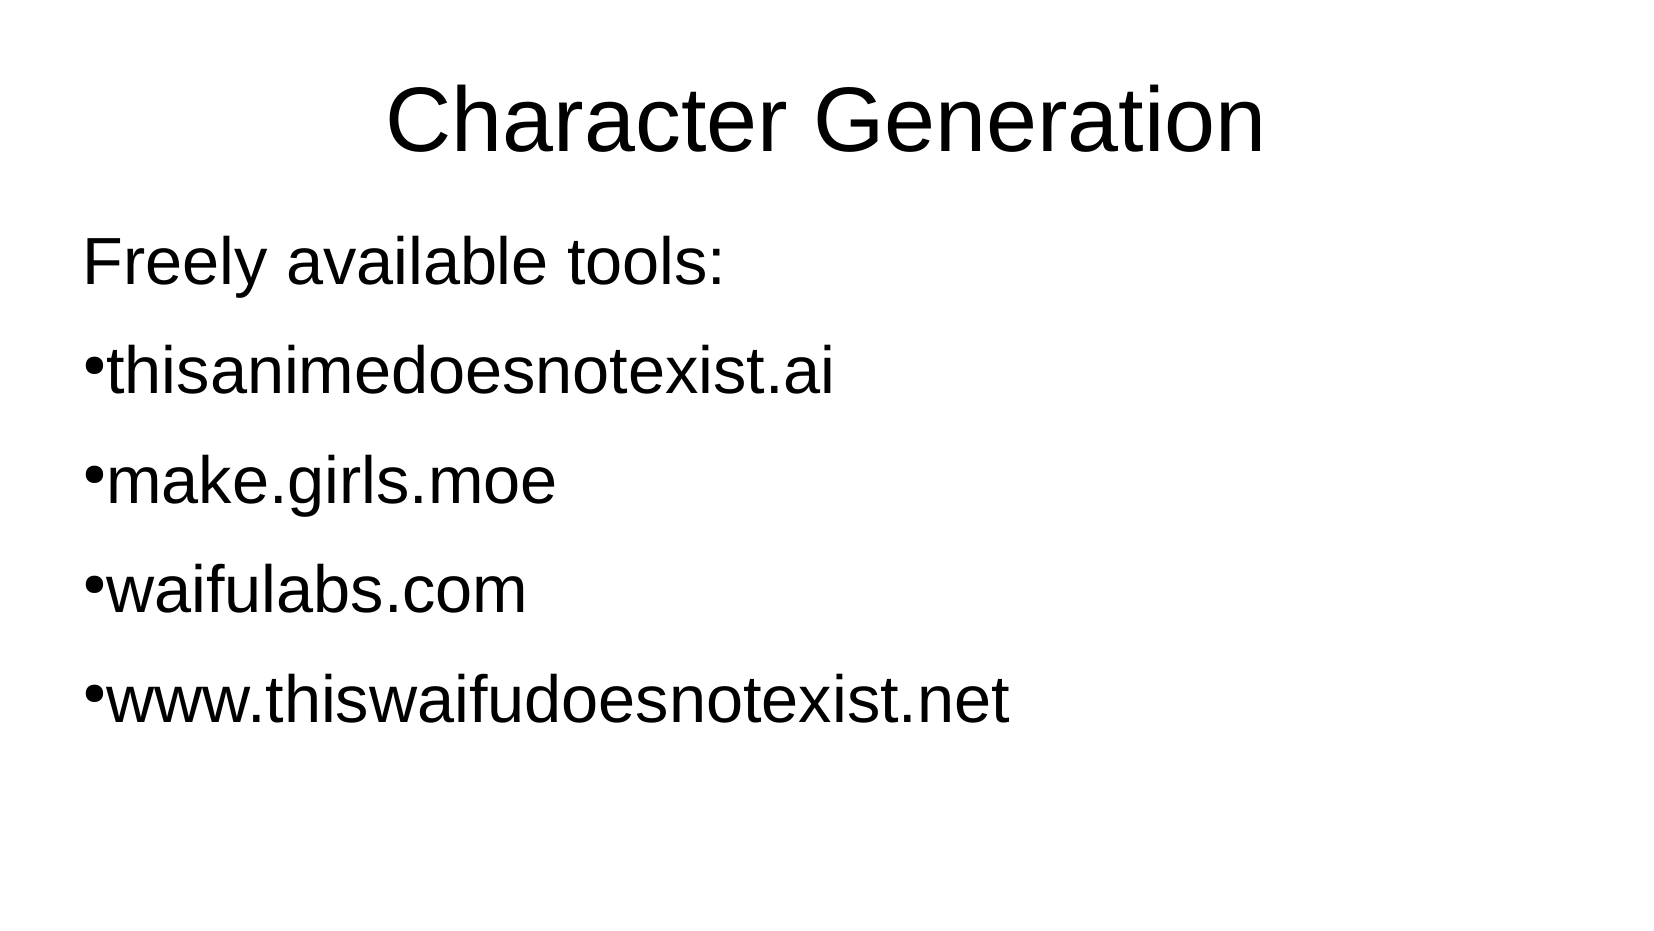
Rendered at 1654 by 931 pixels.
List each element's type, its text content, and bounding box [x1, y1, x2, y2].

title Character Generation [82, 37, 1571, 193]
list Freely available tools: thisanimedoesnotexist.ai make.girls.moe waifulabs.com www.thiswaifudoesnotexist.net [82, 217, 1571, 758]
